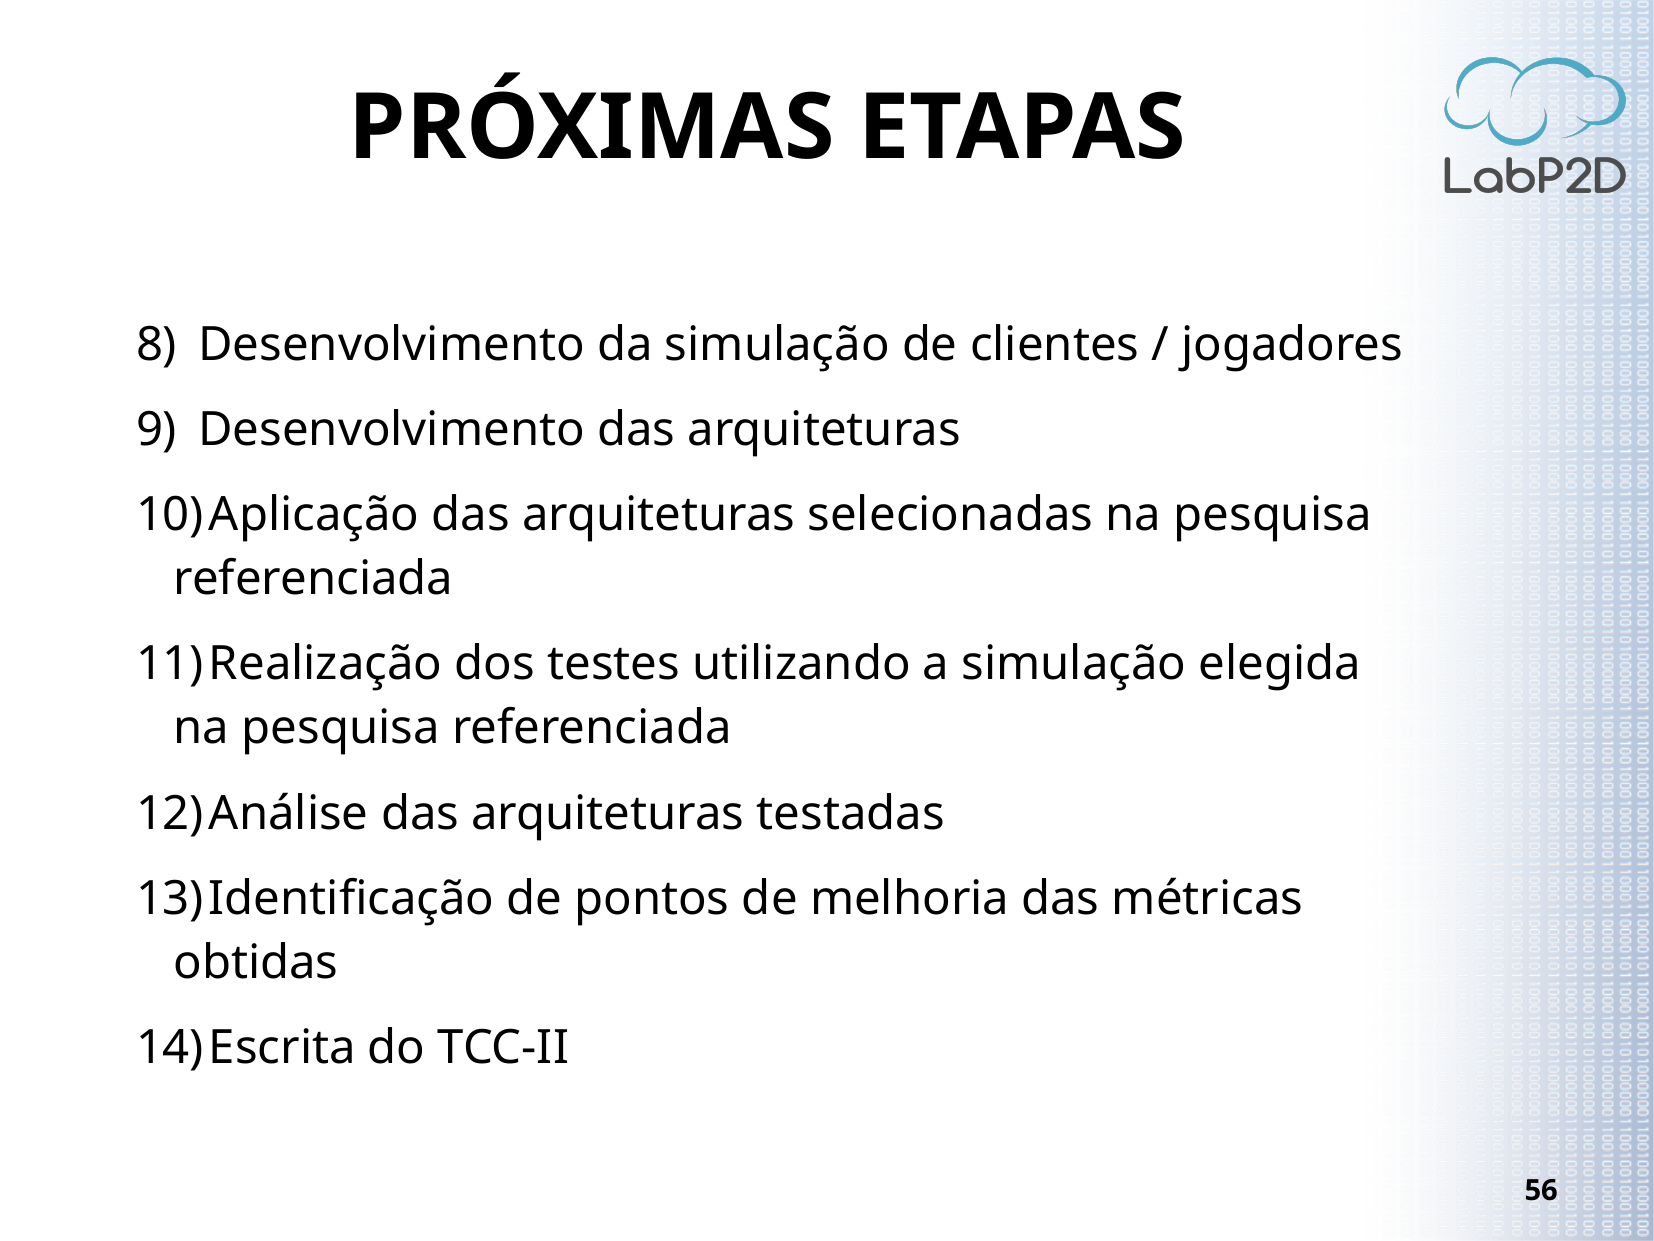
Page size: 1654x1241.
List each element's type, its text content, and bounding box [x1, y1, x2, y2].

title PRÓXIMAS ETAPAS [82, 19, 1453, 227]
picture [1360, 1, 1654, 1240]
list Desenvolvimento da simulação de clientes / jogadores Desenvolvimento das arquiteturas Aplicação das arquiteturas selecionadas na pesquisa referenciada Realização dos testes utilizando a simulação elegida na pesquisa referenciada Análise das arquiteturas testadas Identificação de pontos de melhoria das métricas obtidas Escrita do TCC-II [123, 271, 1406, 1116]
